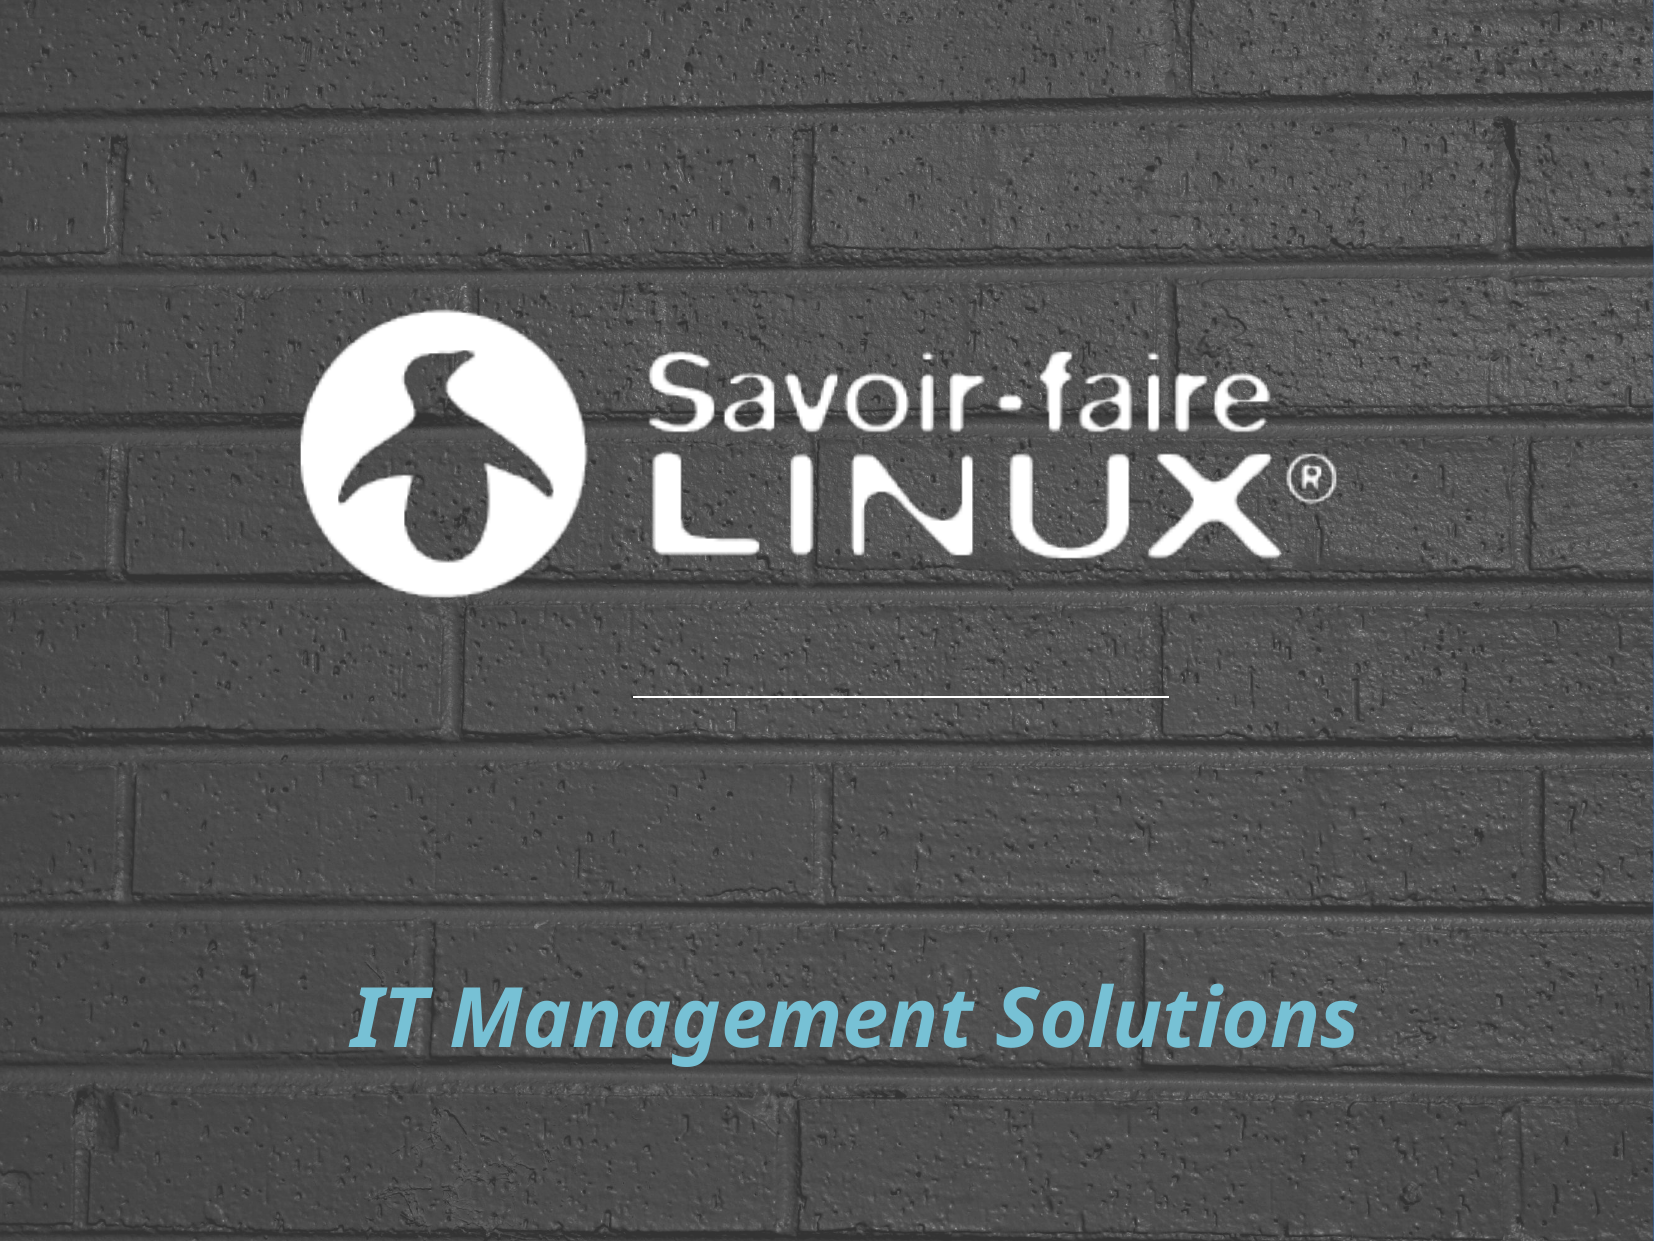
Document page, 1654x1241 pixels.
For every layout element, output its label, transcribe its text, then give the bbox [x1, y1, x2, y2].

picture [0, 0, 1654, 1241]
text_box IT Management Solutions [106, 360, 1607, 1179]
